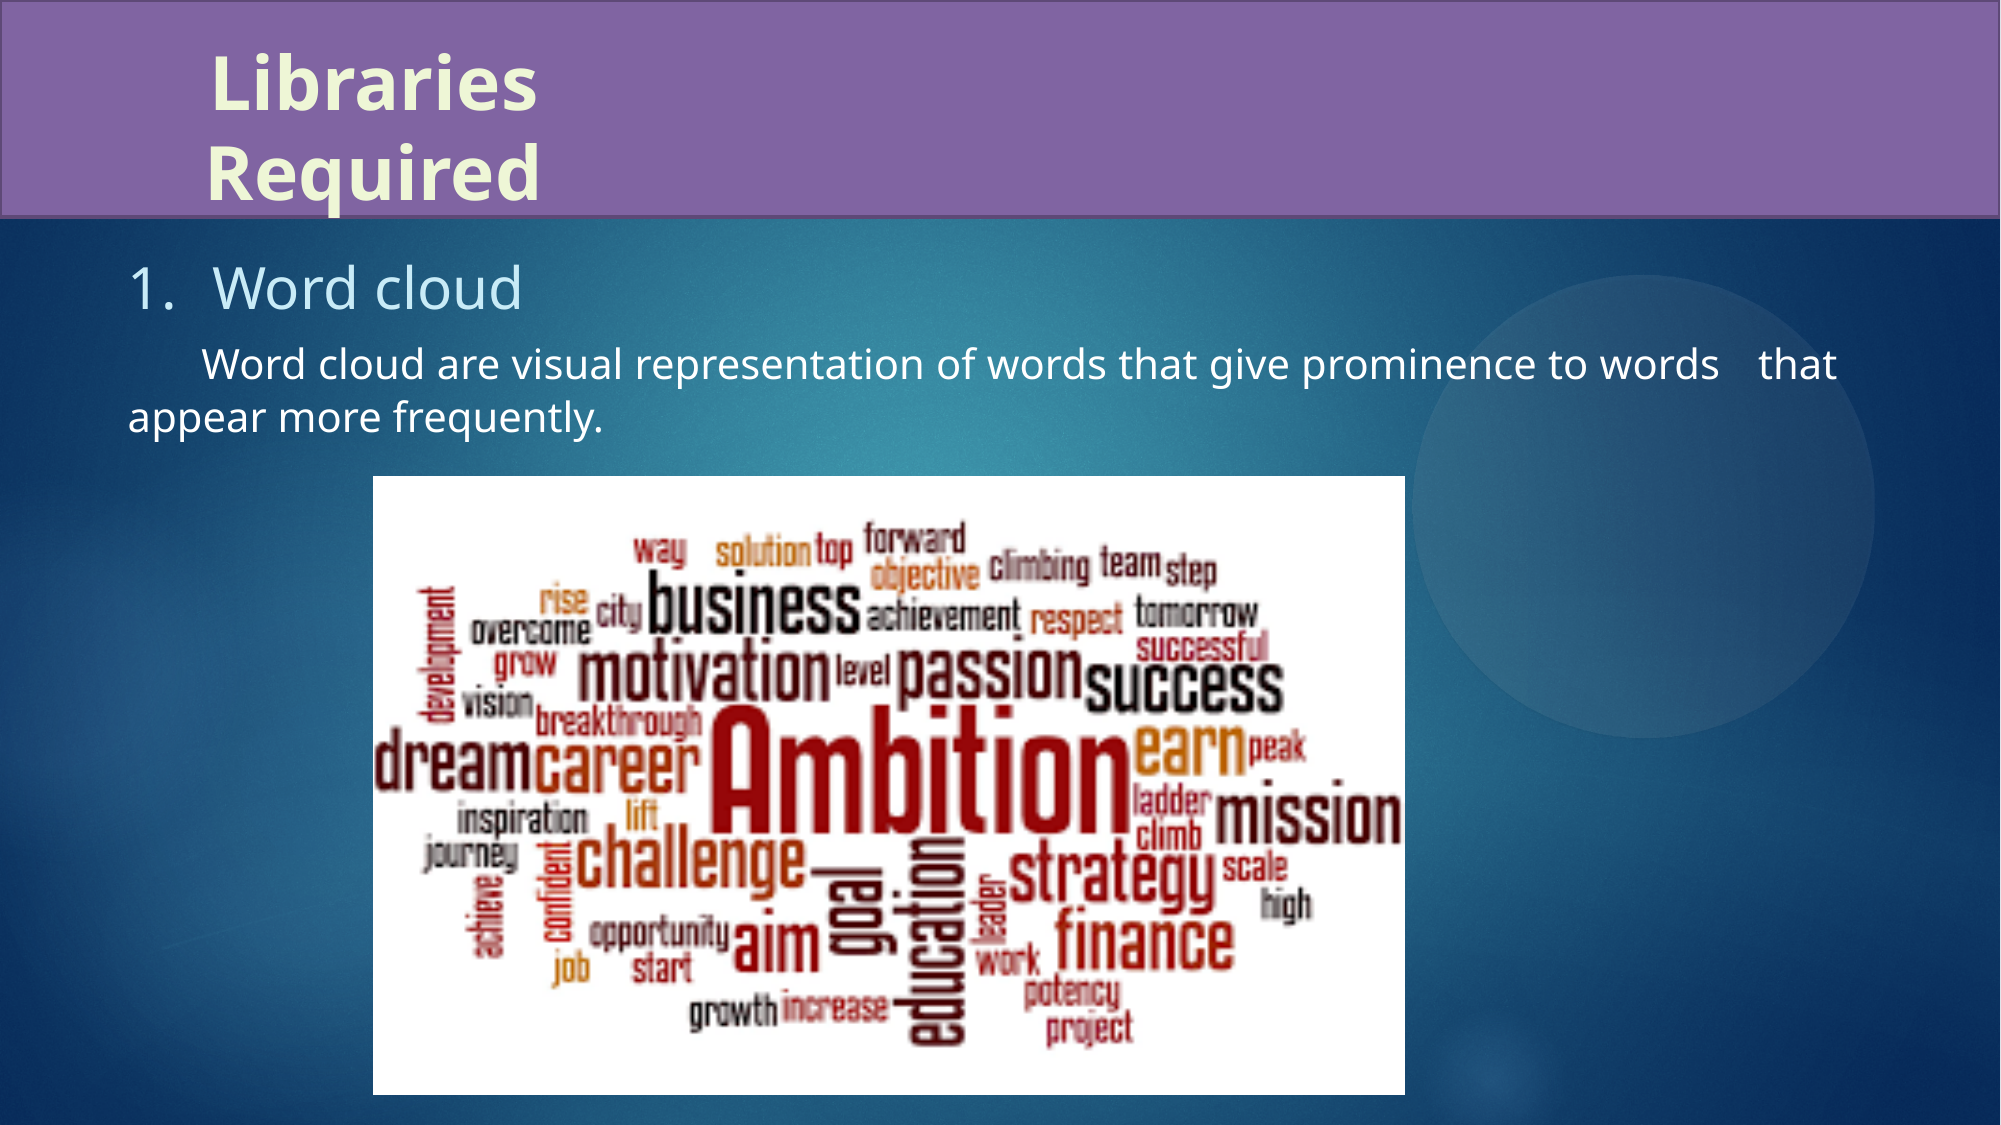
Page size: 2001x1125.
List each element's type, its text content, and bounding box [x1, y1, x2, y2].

picture [0, 0, 2001, 1125]
text_box Word cloud Word cloud are visual representation of words that give prominence to words that appear more frequently. [112, 243, 1852, 449]
text_box Libraries Required [24, 28, 724, 333]
text_box [0, 0, 2000, 217]
